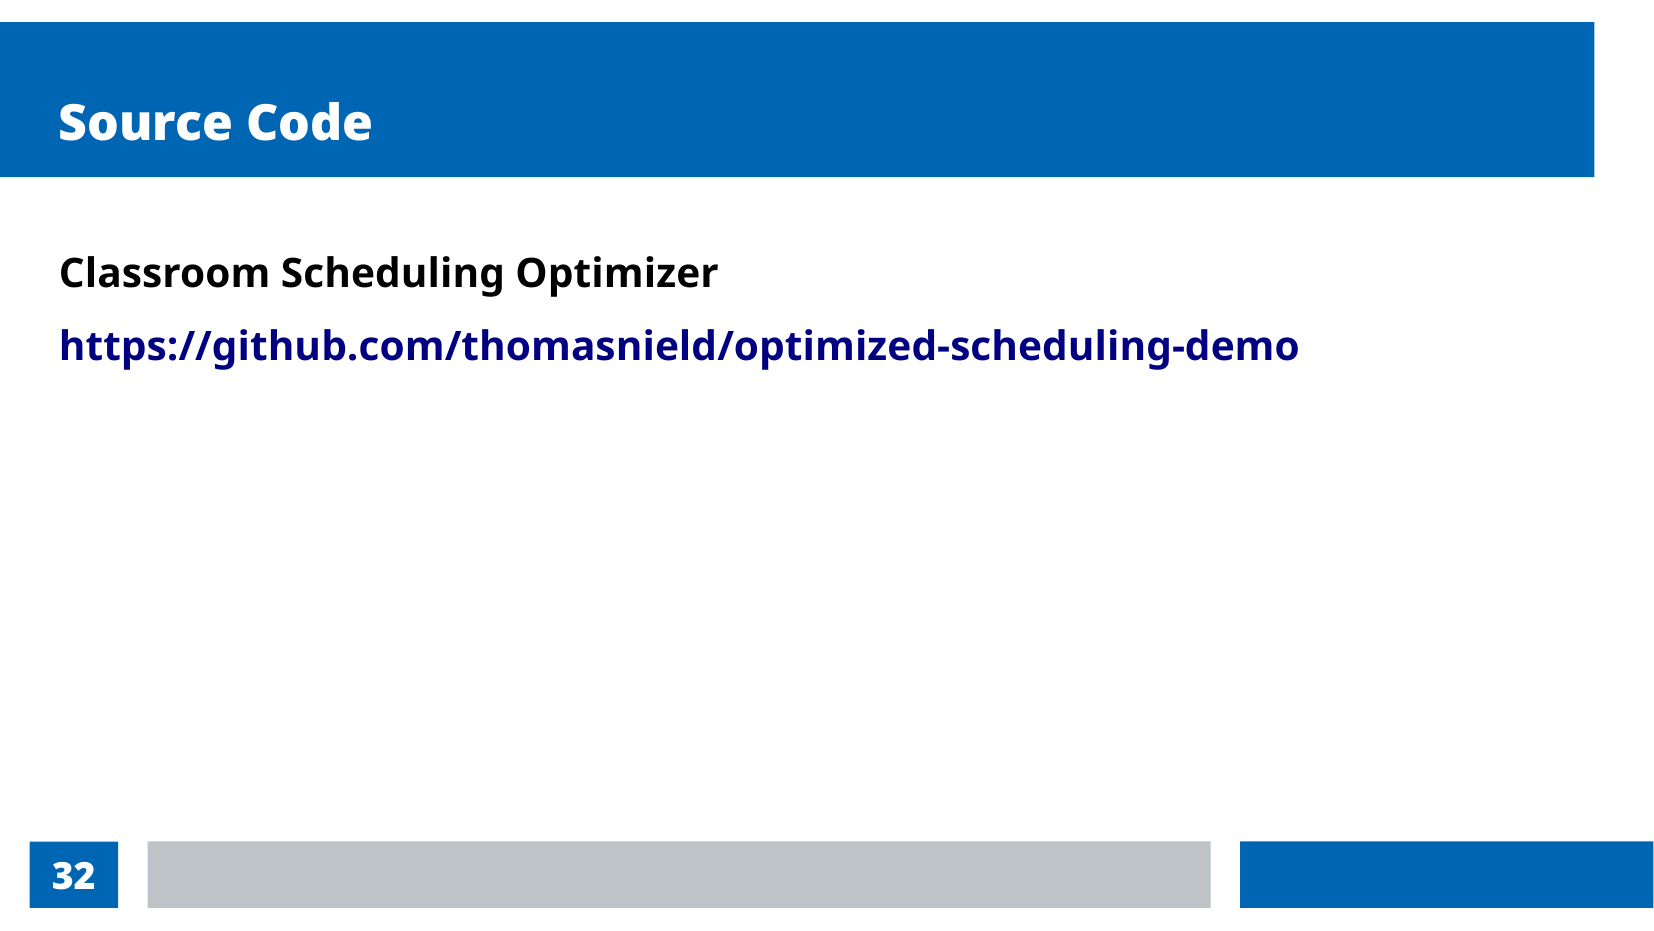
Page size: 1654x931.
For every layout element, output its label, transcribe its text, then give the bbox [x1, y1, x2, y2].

list Classroom Scheduling Optimizer https://github.com/thomasnield/optimized-scheduling-demo [59, 243, 1565, 820]
title Source Code [59, 44, 1595, 156]
